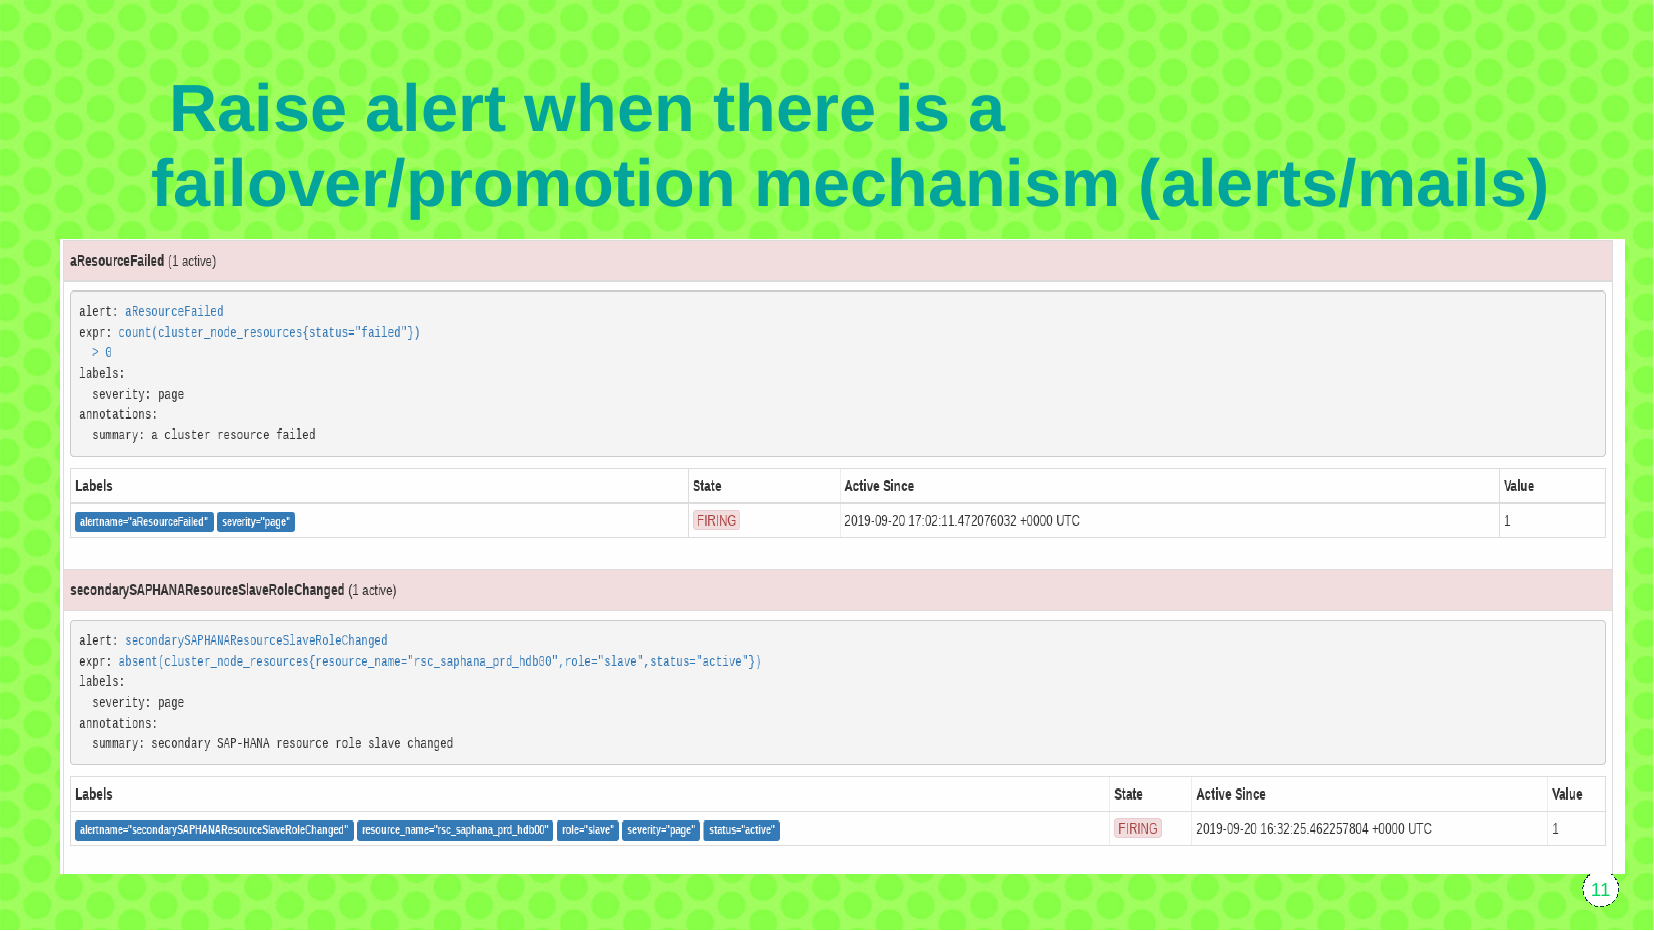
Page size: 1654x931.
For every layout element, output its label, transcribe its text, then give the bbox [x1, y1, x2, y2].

picture [0, 0, 1654, 930]
title Raise alert when there is a failover/promotion mechanism (alerts/mails) [136, 30, 1591, 239]
